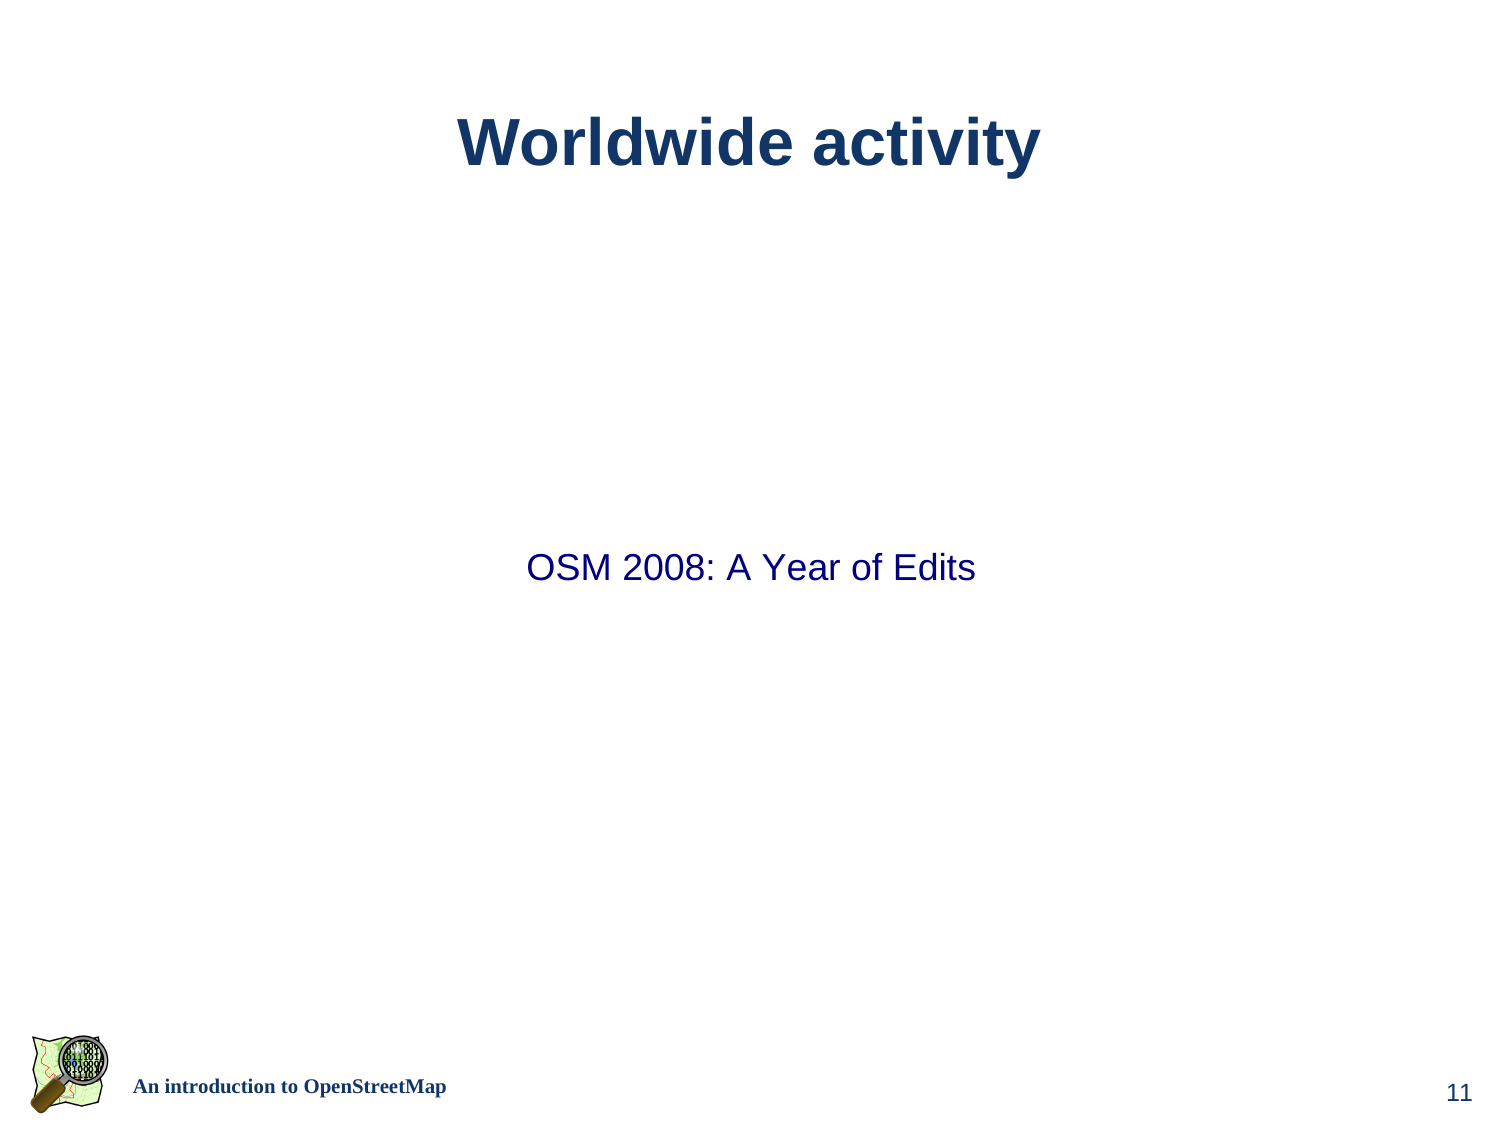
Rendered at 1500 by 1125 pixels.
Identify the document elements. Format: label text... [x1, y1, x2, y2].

picture [29, 1033, 110, 1114]
text_box OSM 2008: A Year of Edits [29, 535, 1474, 606]
title Worldwide activity [74, 37, 1425, 240]
